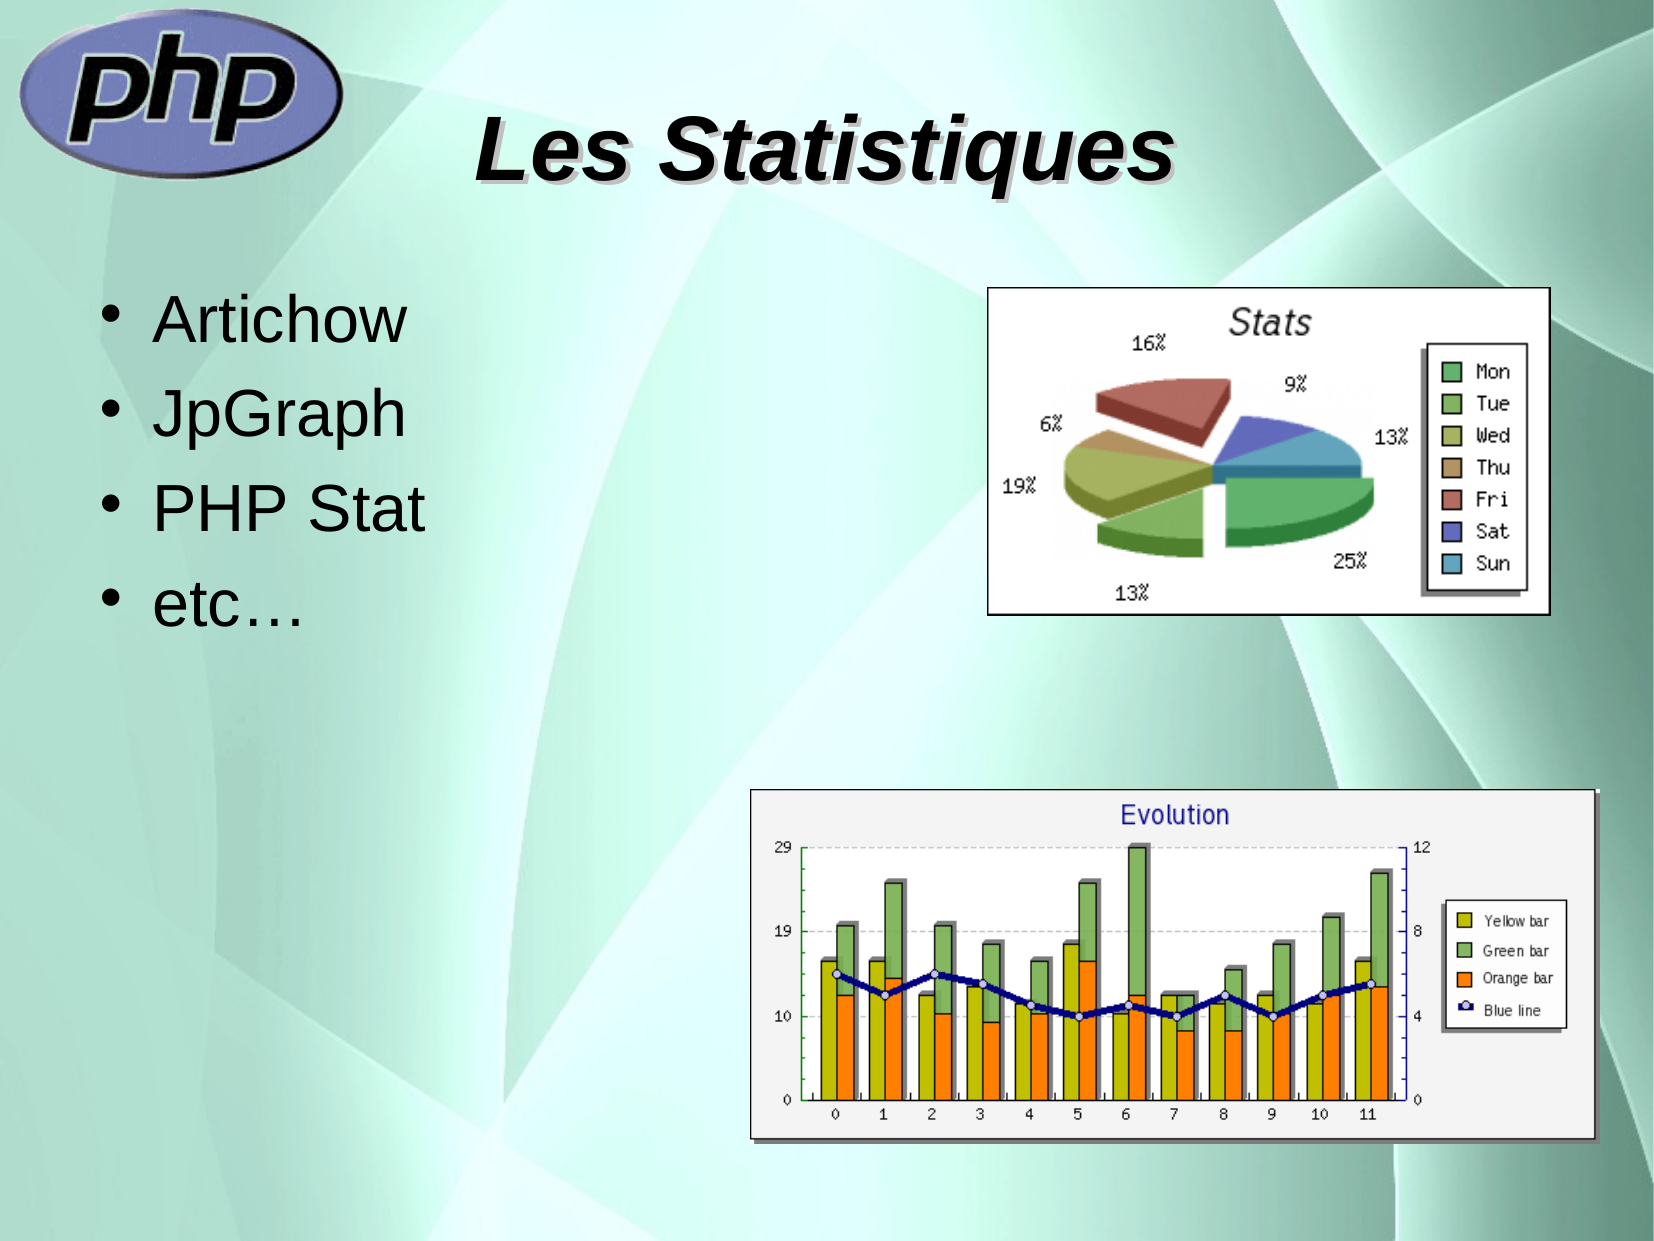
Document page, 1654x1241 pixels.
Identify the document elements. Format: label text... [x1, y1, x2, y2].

title Les Statistiques [82, 49, 1571, 257]
list Artichow JpGraph PHP Stat etc… [82, 290, 809, 1094]
picture [0, 0, 1654, 1241]
